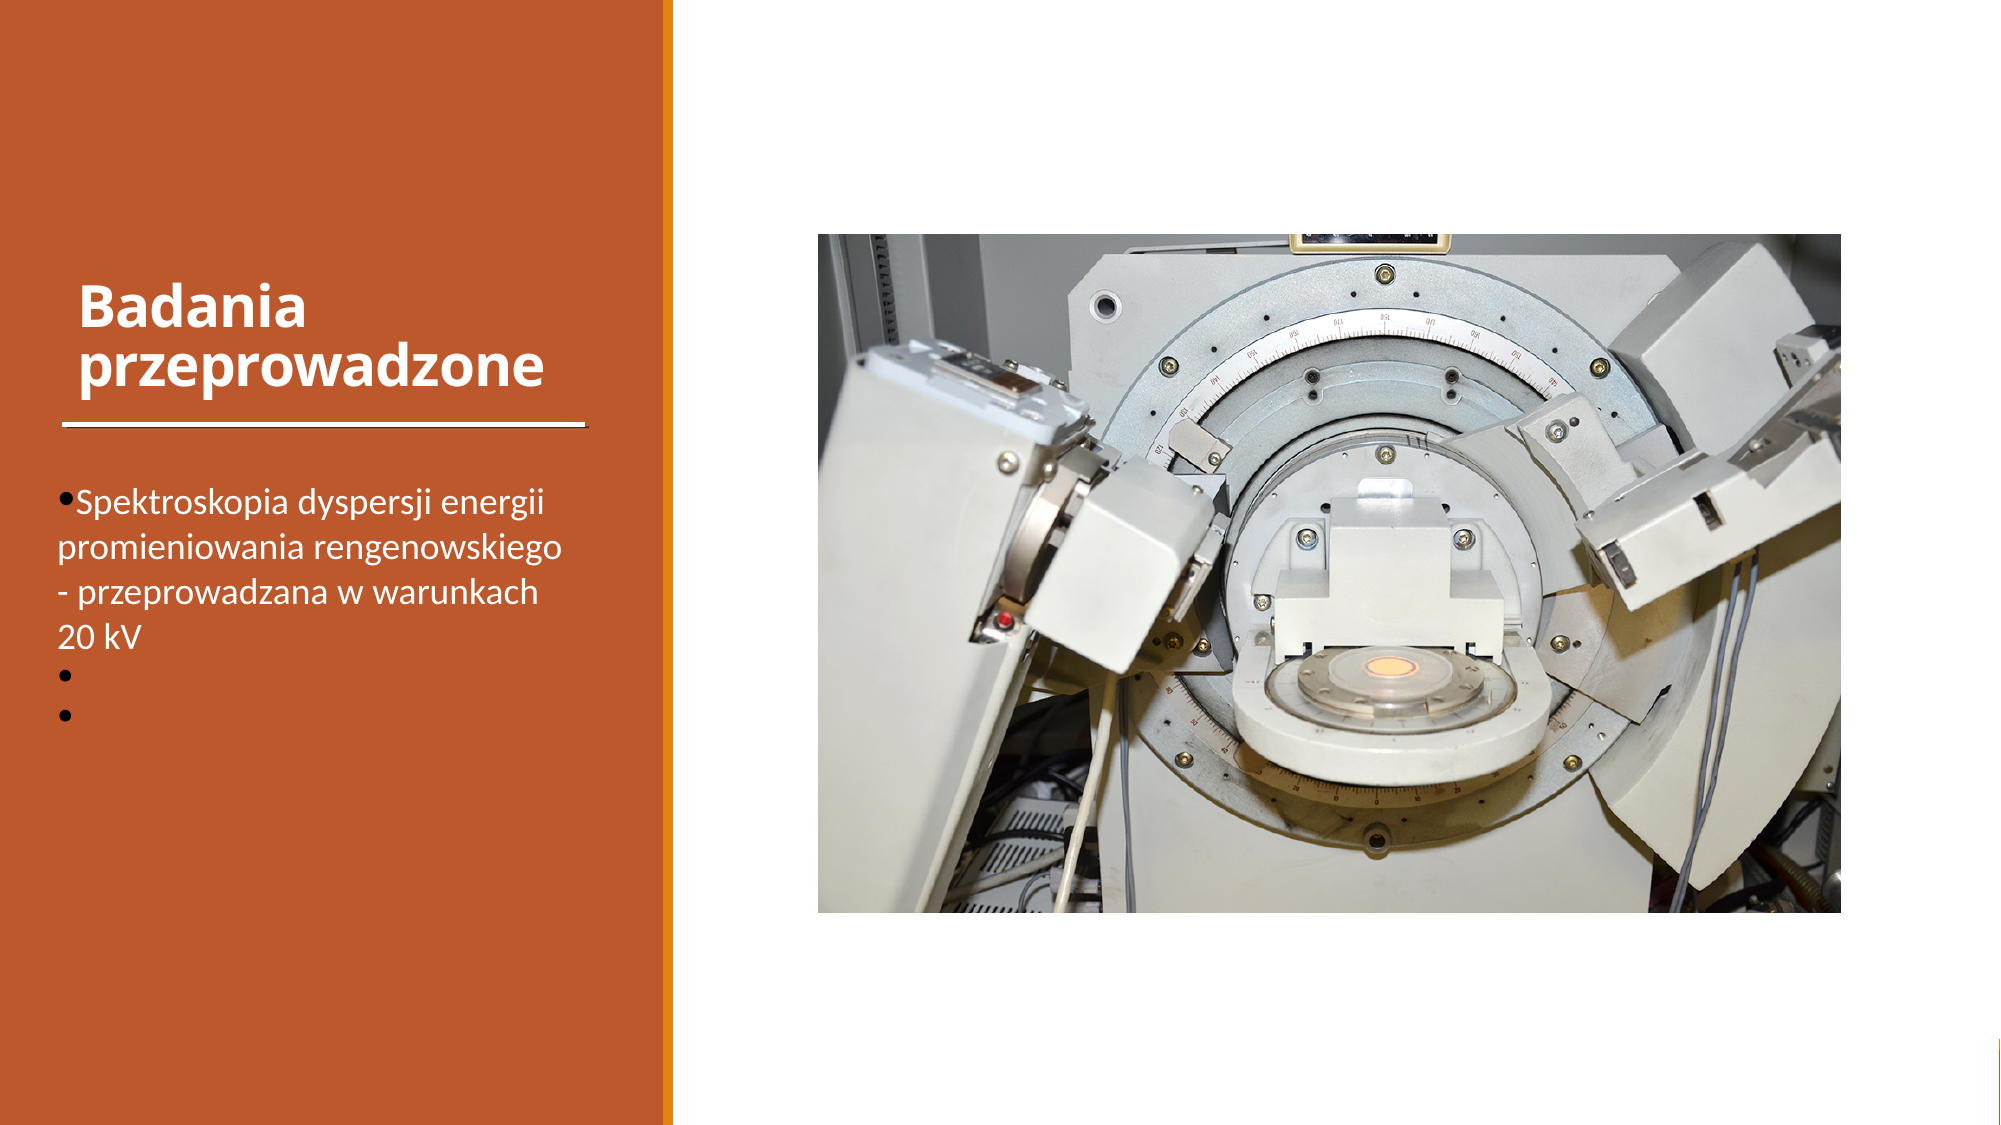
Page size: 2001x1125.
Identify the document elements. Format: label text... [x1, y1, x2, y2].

text_box [0, 0, 2000, 1125]
title Badania przeprowadzone [62, 60, 624, 406]
text_box Spektroskopia dyspersji energii promieniowania rengenowskiego - przeprowadzana w warunkach 20 kV [42, 469, 624, 748]
picture [818, 234, 1841, 913]
